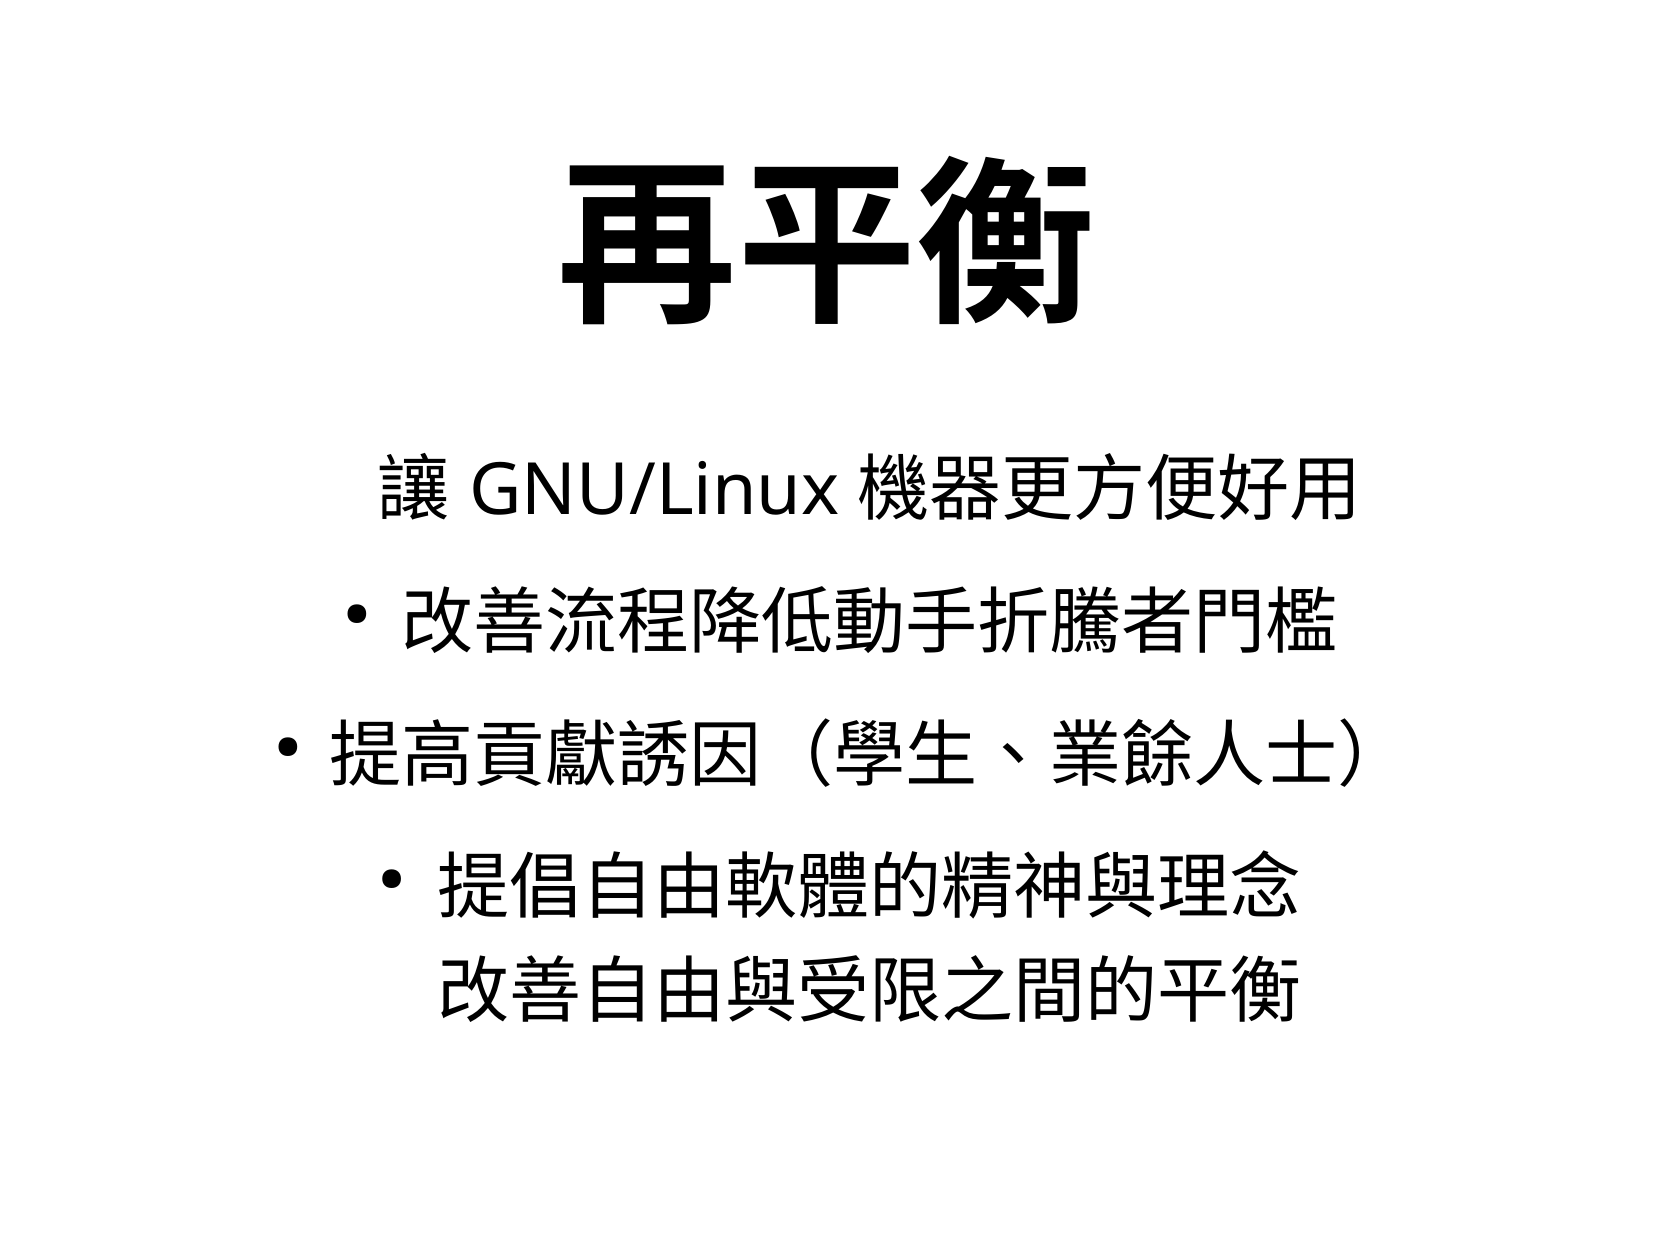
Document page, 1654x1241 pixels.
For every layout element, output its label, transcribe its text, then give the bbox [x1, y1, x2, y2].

list 讓GNU/Linux機器更方便好用 改善流程降低動手折騰者門檻 提高貢獻誘因（學生、業餘人士） 提倡自由軟體的精神與理念 改善自由與受限之間的平衡 [242, 431, 1430, 1123]
title 再平衡 [82, 82, 1571, 378]
